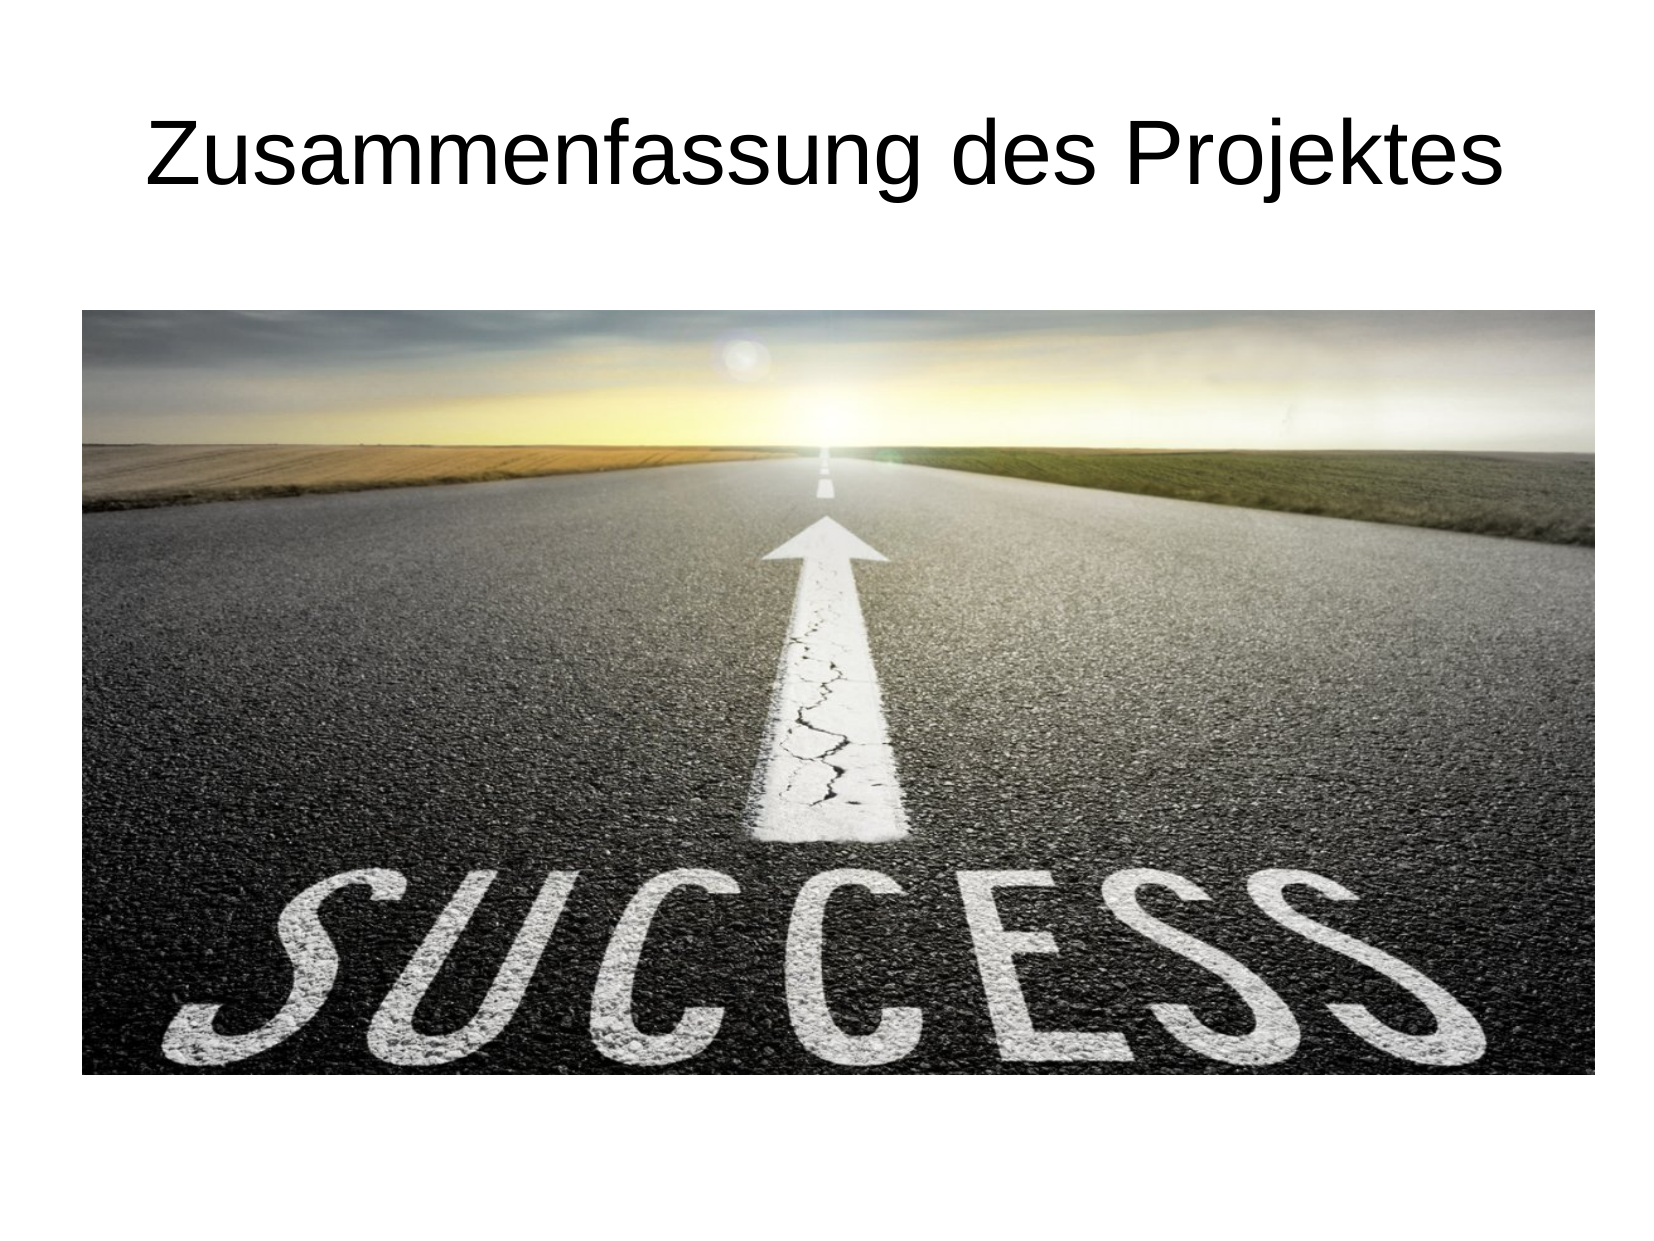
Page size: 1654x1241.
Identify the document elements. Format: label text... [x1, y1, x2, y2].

picture [82, 310, 1595, 1075]
title Zusammenfassung des Projektes [82, 49, 1571, 257]
